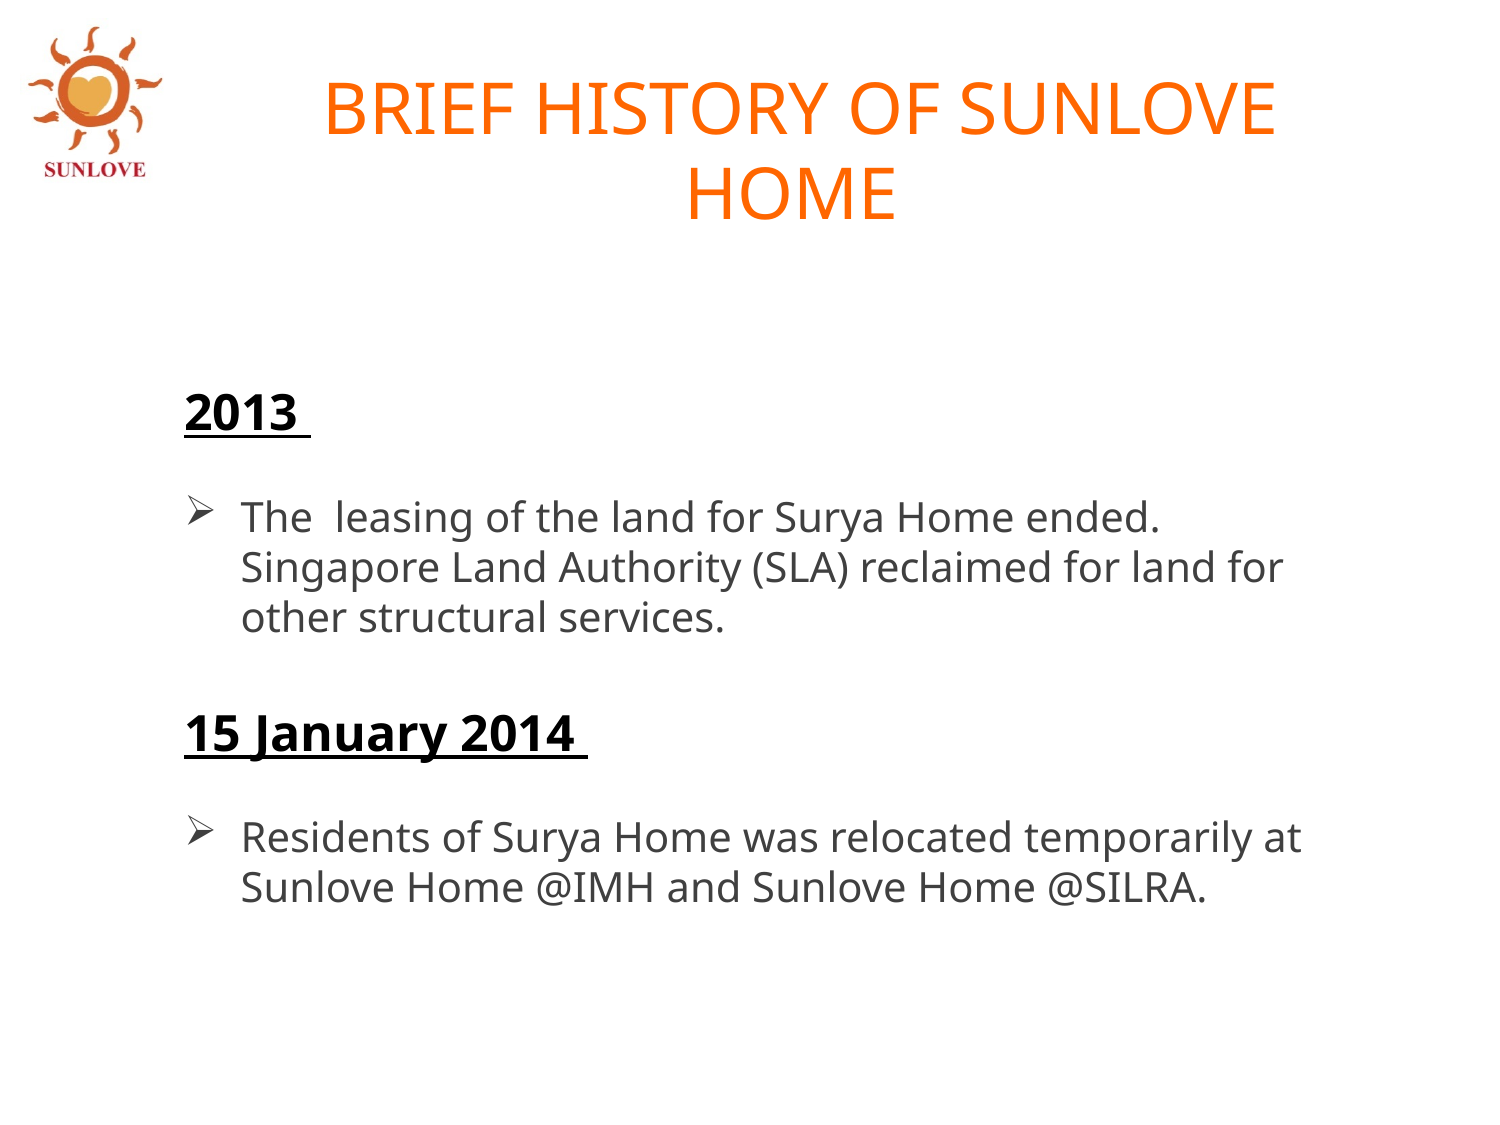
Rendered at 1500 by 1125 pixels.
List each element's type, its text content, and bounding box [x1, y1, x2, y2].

title BRIEF HISTORY OF SUNLOVE HOME [194, 54, 1407, 243]
picture [20, 18, 170, 185]
text_box 2013 The leasing of the land for Surya Home ended. Singapore Land Authority (SLA) reclaimed for land for other structural services. 15 January 2014 Residents of Surya Home was relocated temporarily at Sunlove Home @IMH and Sunlove Home @SILRA. [169, 373, 1333, 919]
